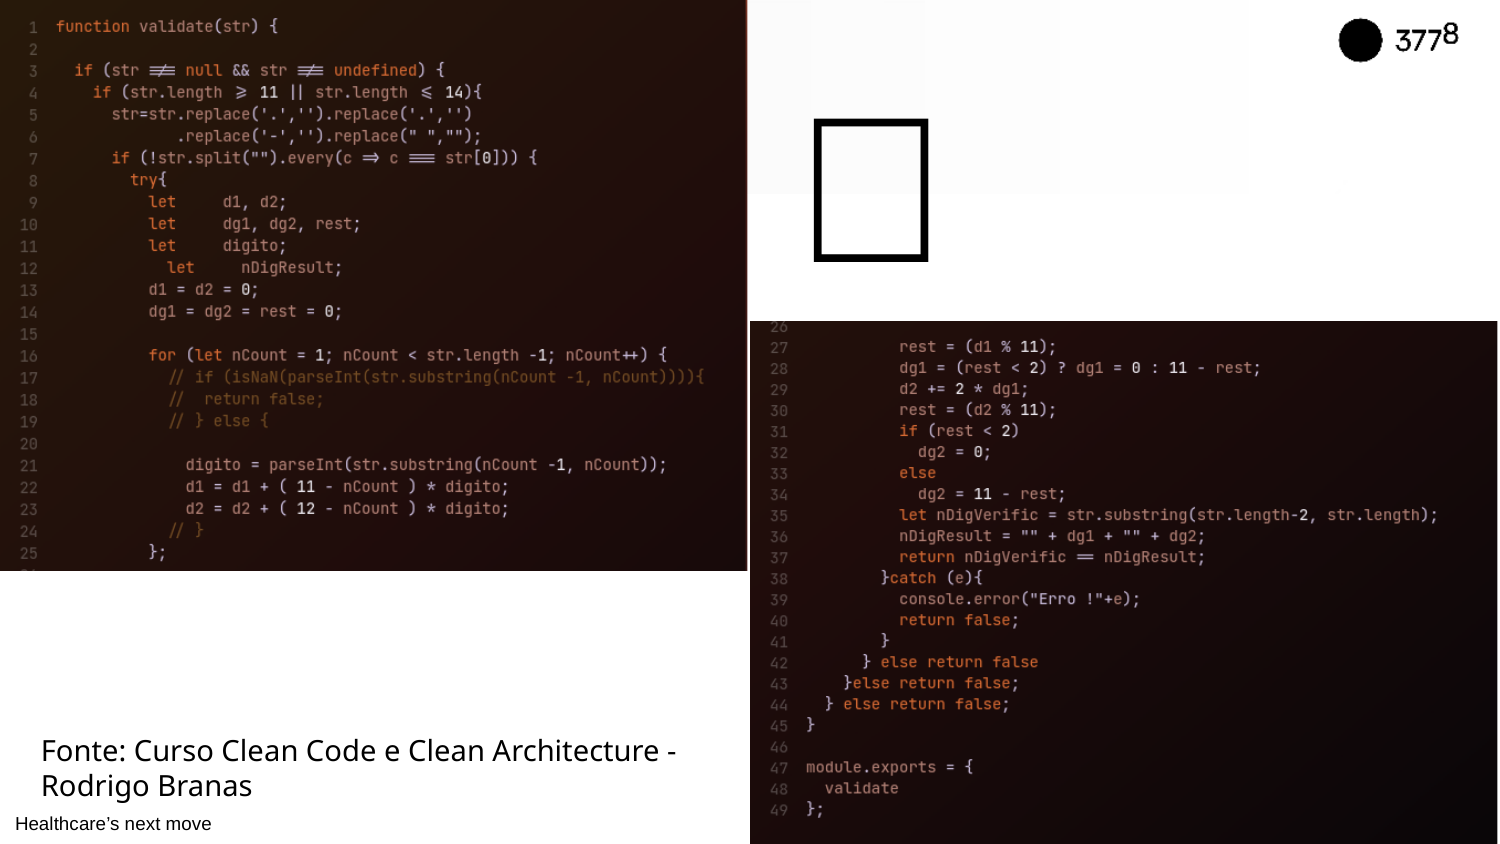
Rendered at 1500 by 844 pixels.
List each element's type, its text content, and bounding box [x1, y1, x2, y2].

picture [0, 0, 1500, 571]
picture [750, 321, 1498, 844]
text_box 🤔 [778, 39, 1032, 320]
text_box Fonte: Curso Clean Code e Clean Architecture - Rodrigo Branas [25, 717, 695, 818]
